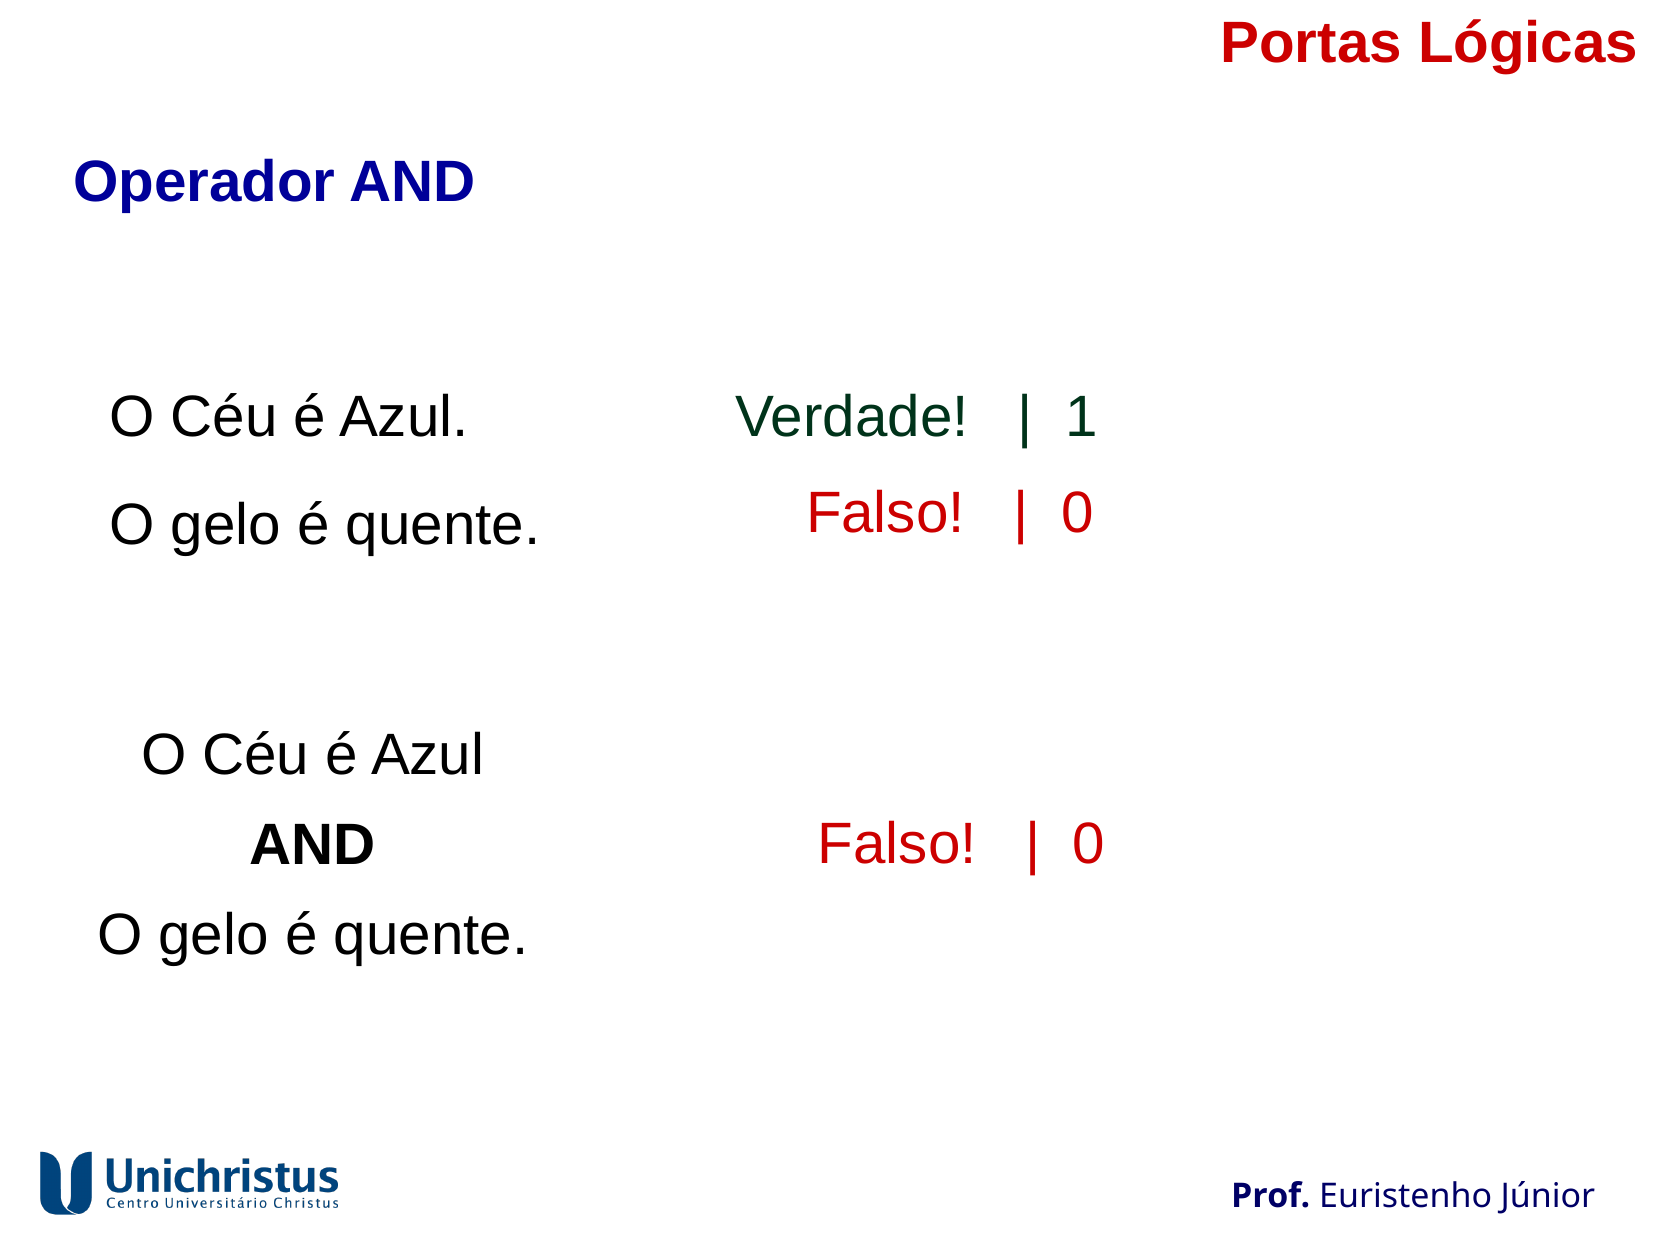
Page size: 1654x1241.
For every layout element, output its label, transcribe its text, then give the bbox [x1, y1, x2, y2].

picture [35, 1148, 343, 1217]
text_box Verdade! | 1 [720, 375, 1182, 521]
text_box O gelo é quente. [94, 484, 674, 630]
text_box Portas Lógicas [1205, 2, 1654, 95]
text_box O Céu é Azul AND O gelo é quente. [47, 714, 579, 1040]
text_box Operador AND [59, 141, 607, 234]
text_box Falso! | 0 [791, 472, 1241, 558]
text_box Falso! | 0 [803, 803, 1205, 949]
text_box O Céu é Azul. [94, 375, 544, 461]
text_box Prof. Euristenho Júnior [1216, 1163, 1654, 1224]
